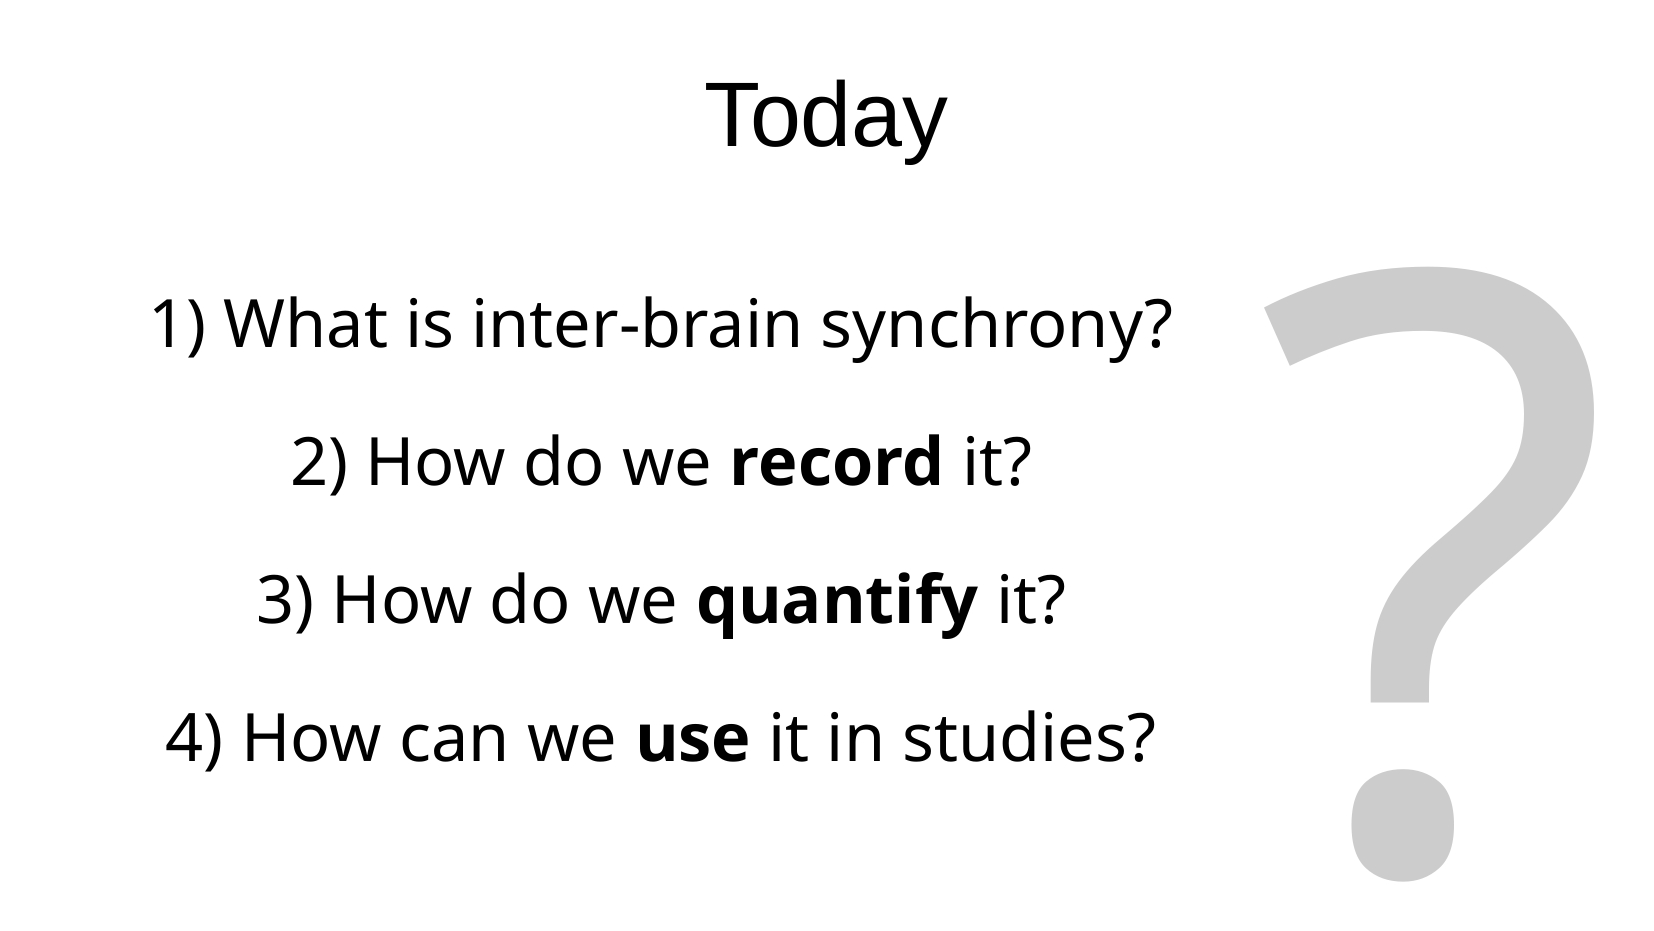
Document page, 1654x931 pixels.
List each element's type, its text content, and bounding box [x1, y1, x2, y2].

text_box ? [1240, 0, 1632, 931]
subtitle What is inter-brain synchrony? How do we record it? How do we quantify it? How can we use it in studies? [82, 211, 1240, 847]
title Today [82, 37, 1240, 193]
